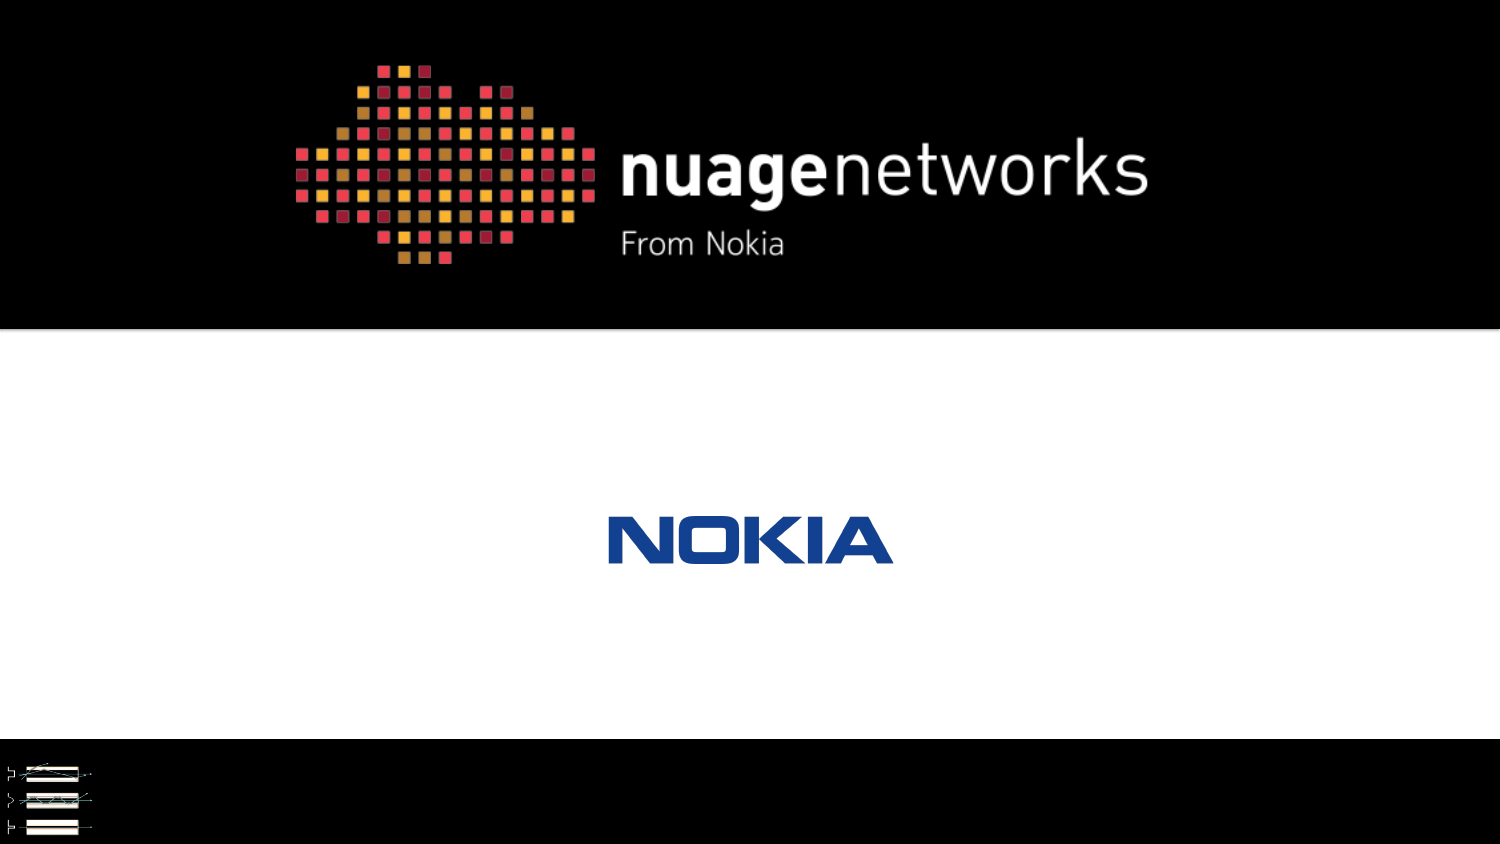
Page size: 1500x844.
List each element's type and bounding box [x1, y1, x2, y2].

picture [5, 761, 95, 837]
picture [608, 516, 894, 564]
picture [259, 58, 1186, 272]
